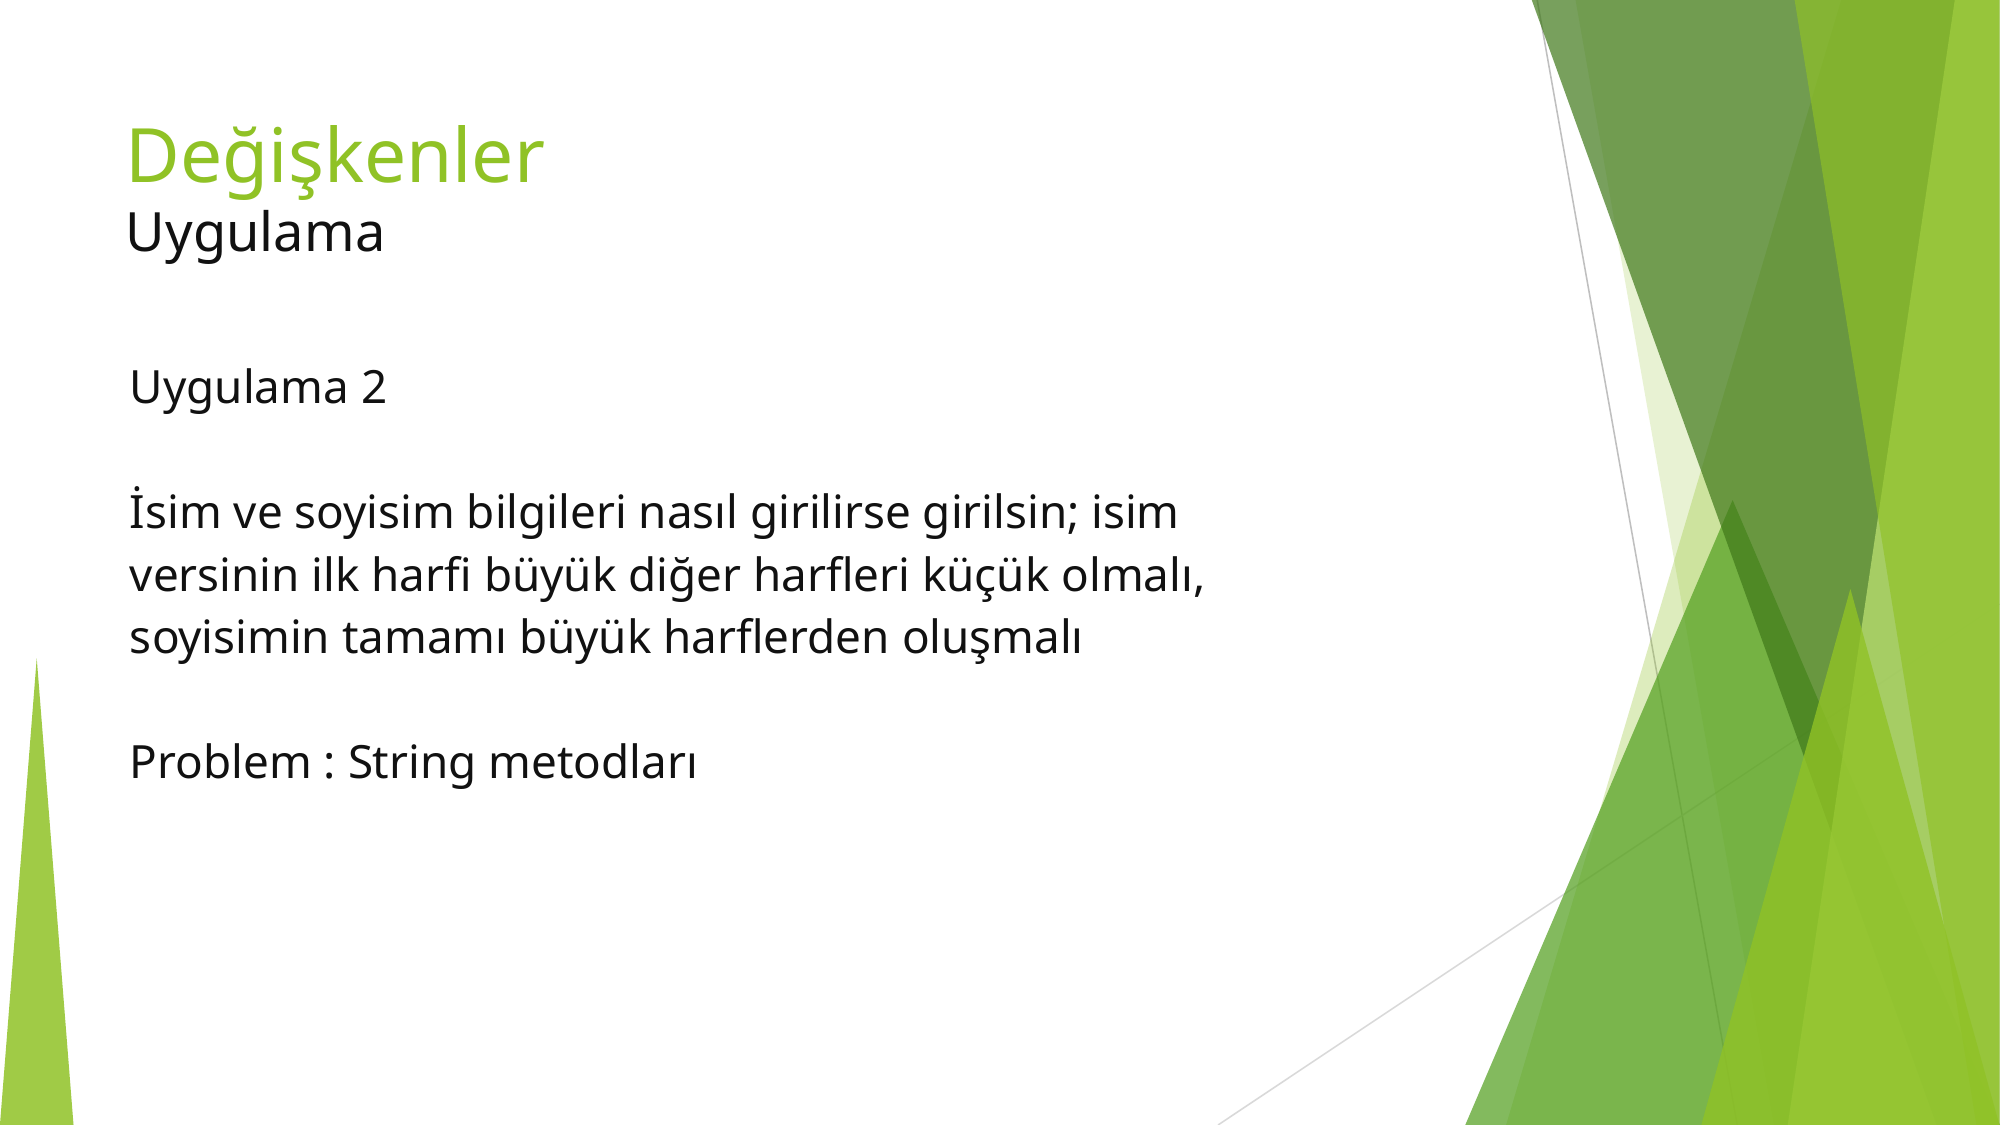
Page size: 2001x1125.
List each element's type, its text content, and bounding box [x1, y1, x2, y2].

title Değişkenler Uygulama [111, 99, 1522, 317]
text_box Uygulama 2 İsim ve soyisim bilgileri nasıl girilirse girilsin; isim versinin ilk harfi büyük diğer harfleri küçük olmalı, soyisimin tamamı büyük harflerden oluşmalı Problem : String metodları [129, 335, 1335, 875]
